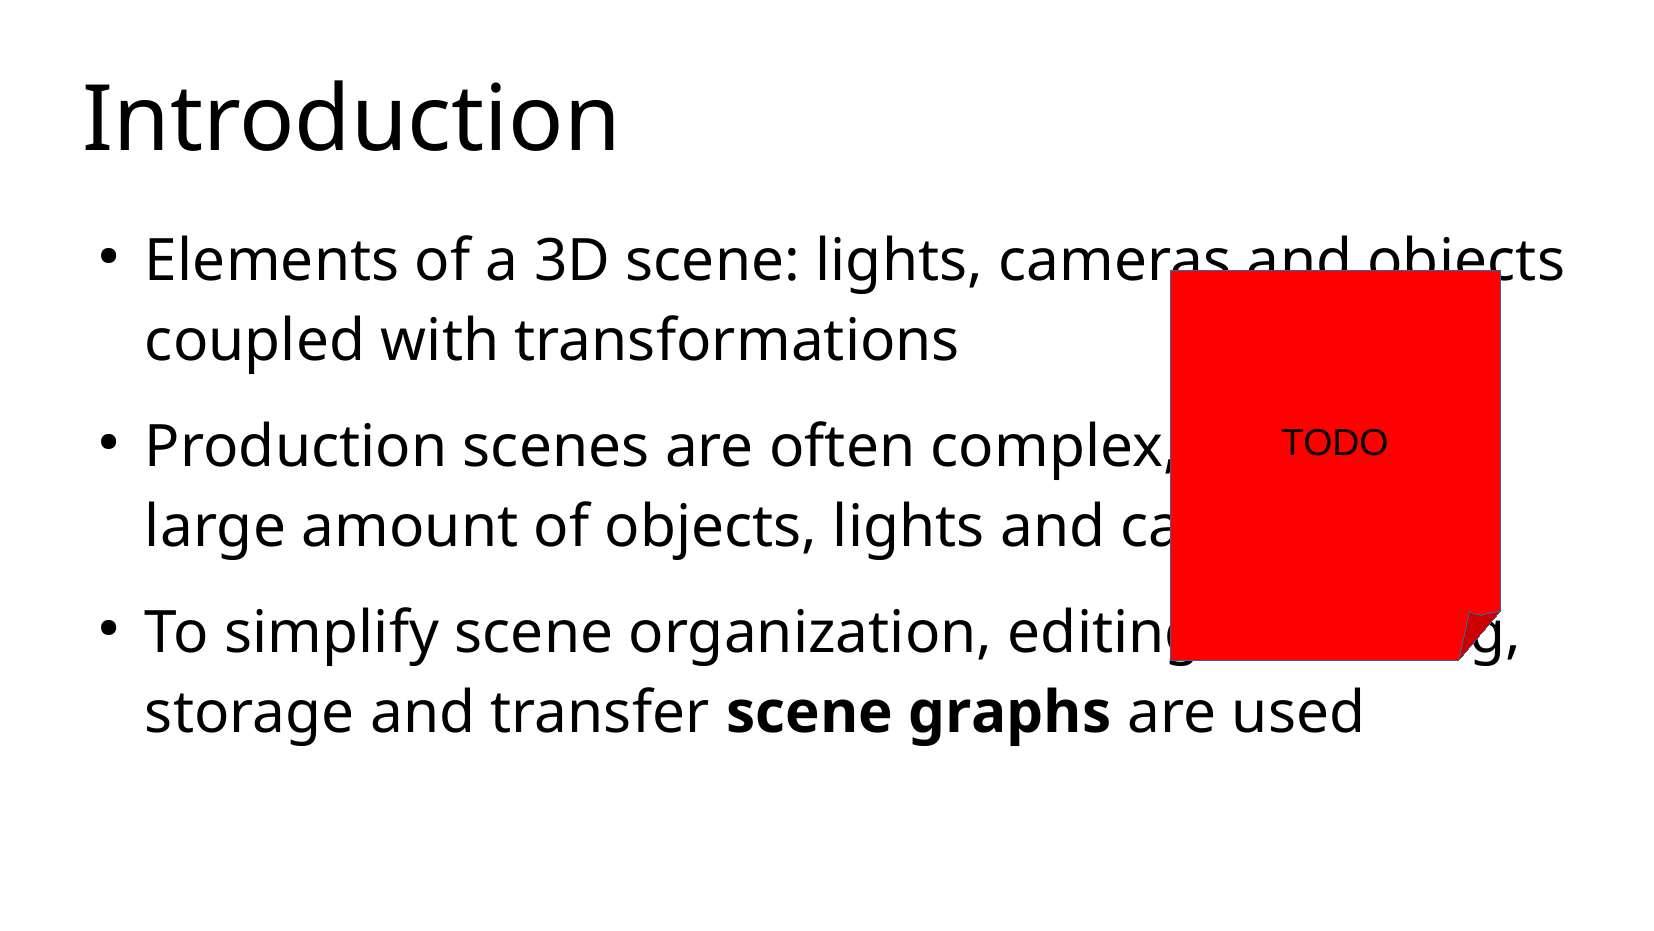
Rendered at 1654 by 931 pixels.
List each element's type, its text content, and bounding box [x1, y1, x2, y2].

text_box TODO [1170, 270, 1501, 661]
title Introduction [82, 37, 1571, 193]
list Elements of a 3D scene: lights, cameras and objects coupled with transformations Production scenes are often complex, containing large amount of objects, lights and cameras. To simplify scene organization, editing, rendering, storage and transfer scene graphs are used [82, 217, 1571, 758]
